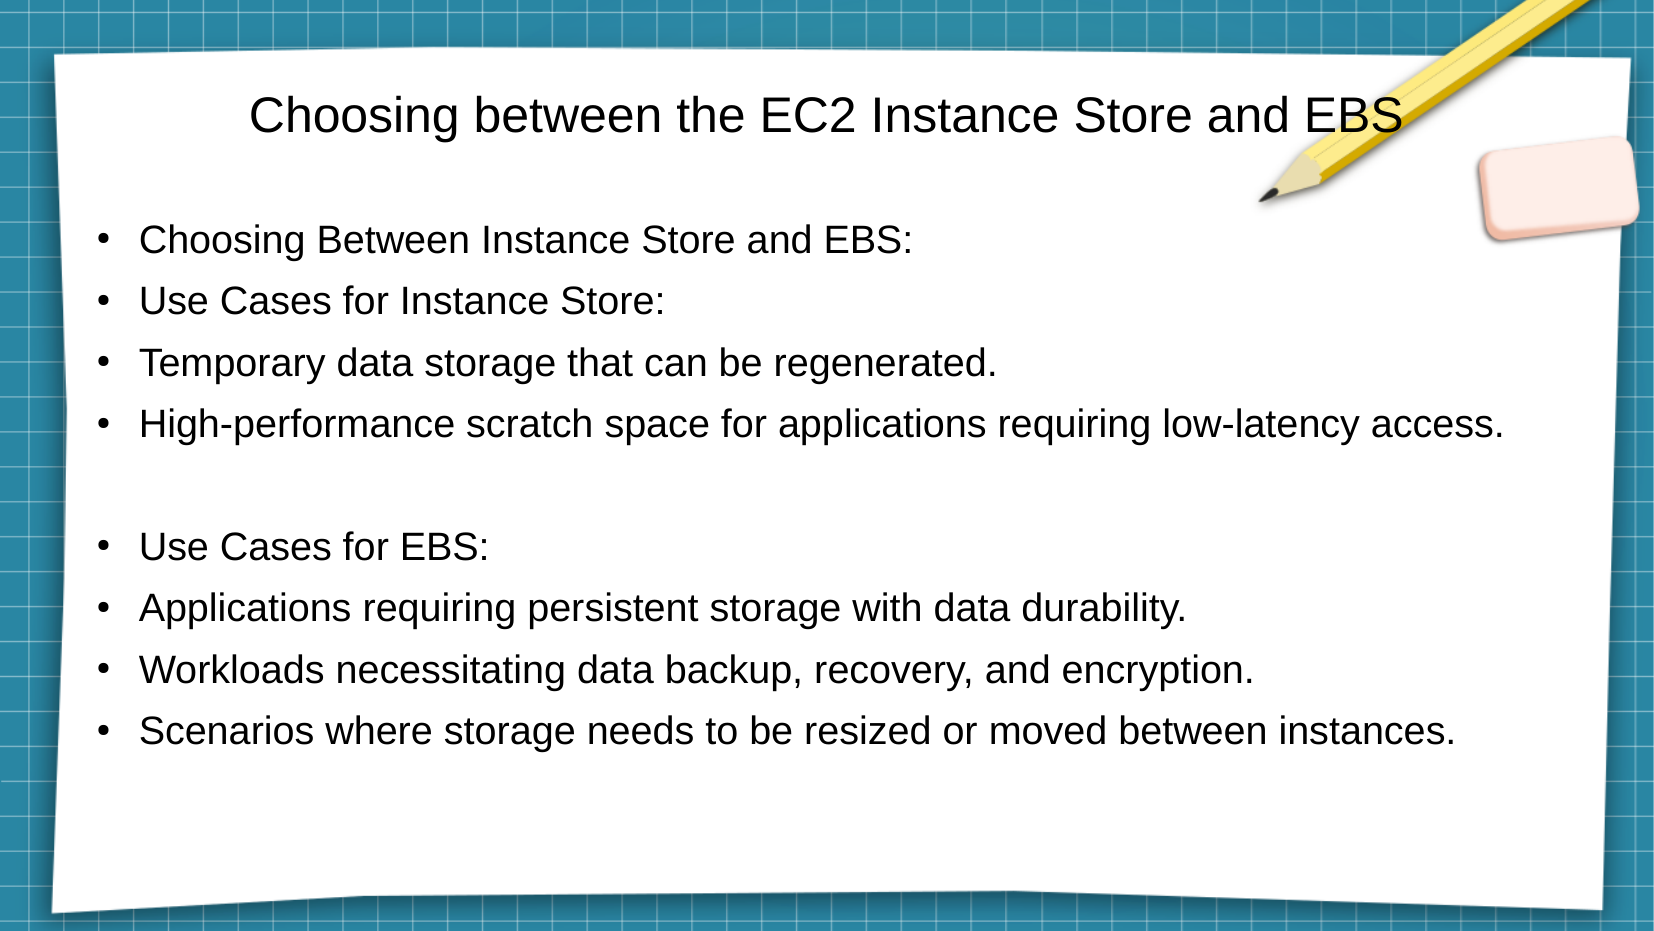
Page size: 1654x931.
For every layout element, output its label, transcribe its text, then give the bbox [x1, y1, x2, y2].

title Choosing between the EC2 Instance Store and EBS [82, 37, 1571, 193]
picture [0, 0, 1654, 931]
list Choosing Between Instance Store and EBS: Use Cases for Instance Store: Temporary data storage that can be regenerated. High-performance scratch space for applications requiring low-latency access. Use Cases for EBS: Applications requiring persistent storage with data durability. Workloads necessitating data backup, recovery, and encryption. Scenarios where storage needs to be resized or moved between instances. [82, 217, 1571, 758]
